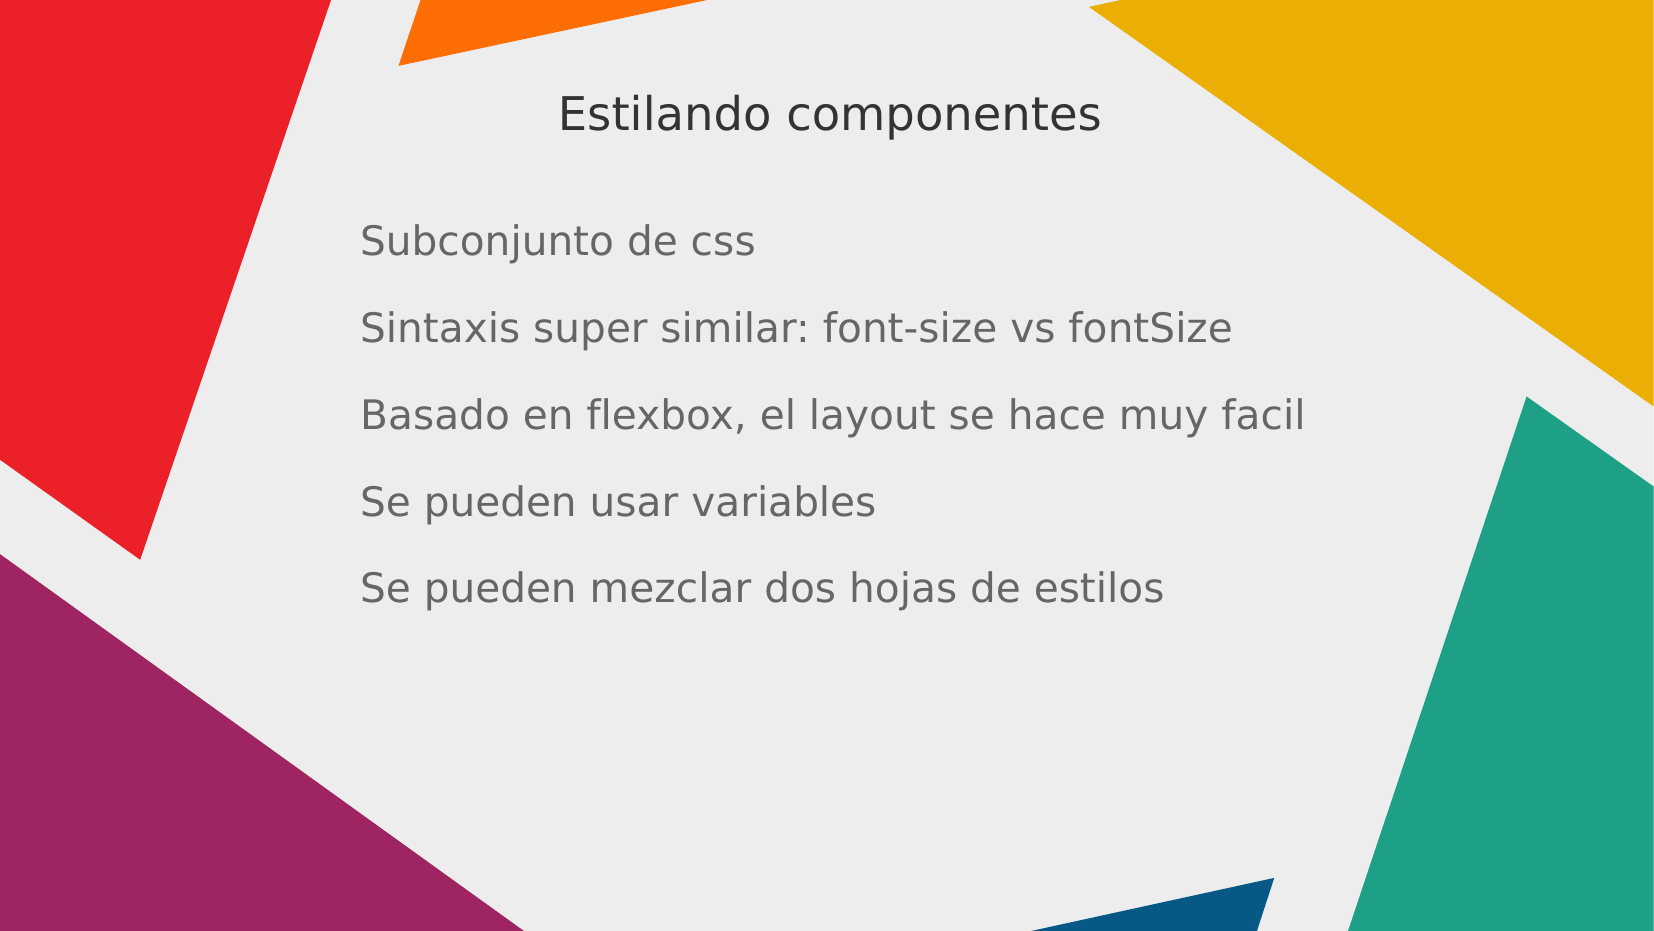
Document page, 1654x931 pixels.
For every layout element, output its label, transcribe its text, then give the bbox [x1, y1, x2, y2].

title Estilando componentes [289, 36, 1371, 193]
list Subconjunto de css Sintaxis super similar: font-size vs fontSize Basado en flexbox, el layout se hace muy facil Se pueden usar variables Se pueden mezclar dos hojas de estilos [289, 217, 1371, 817]
